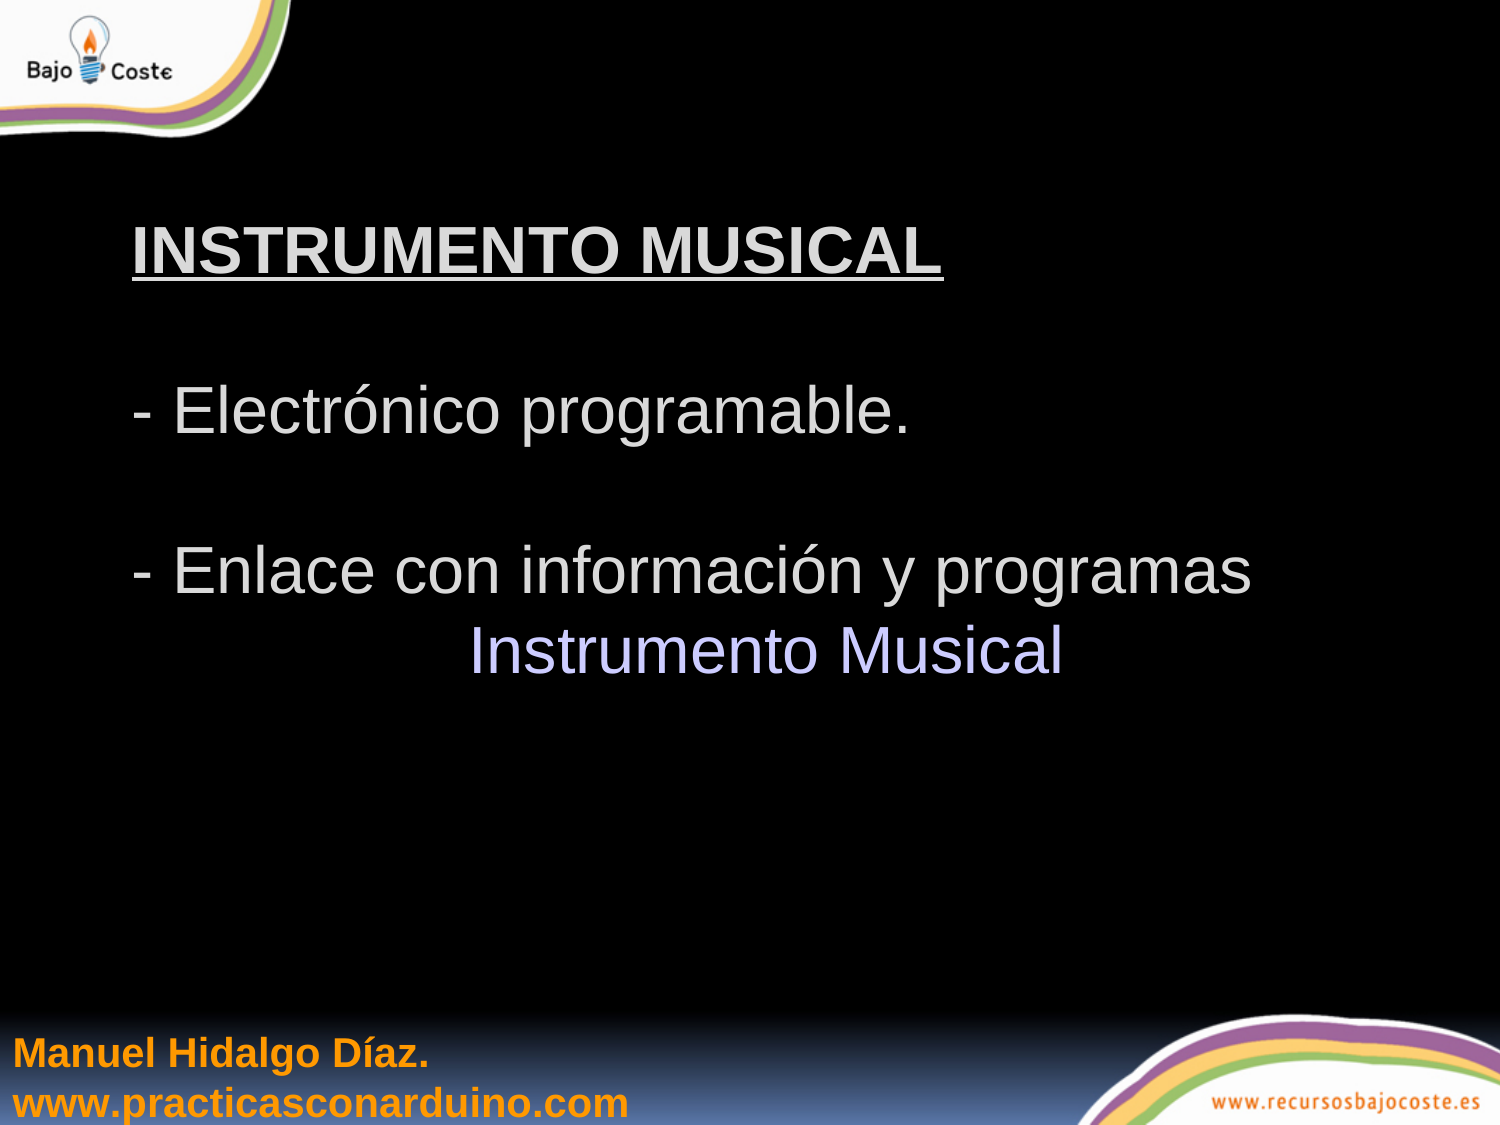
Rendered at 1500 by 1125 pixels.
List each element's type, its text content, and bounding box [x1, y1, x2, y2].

text_box INSTRUMENTO MUSICAL - Electrónico programable. - Enlace con información y programas Instrumento Musical [117, 199, 1416, 961]
picture [0, 0, 1500, 1125]
text_box Manuel Hidalgo Díaz. www.practicasconarduino.com [0, 1017, 683, 1125]
